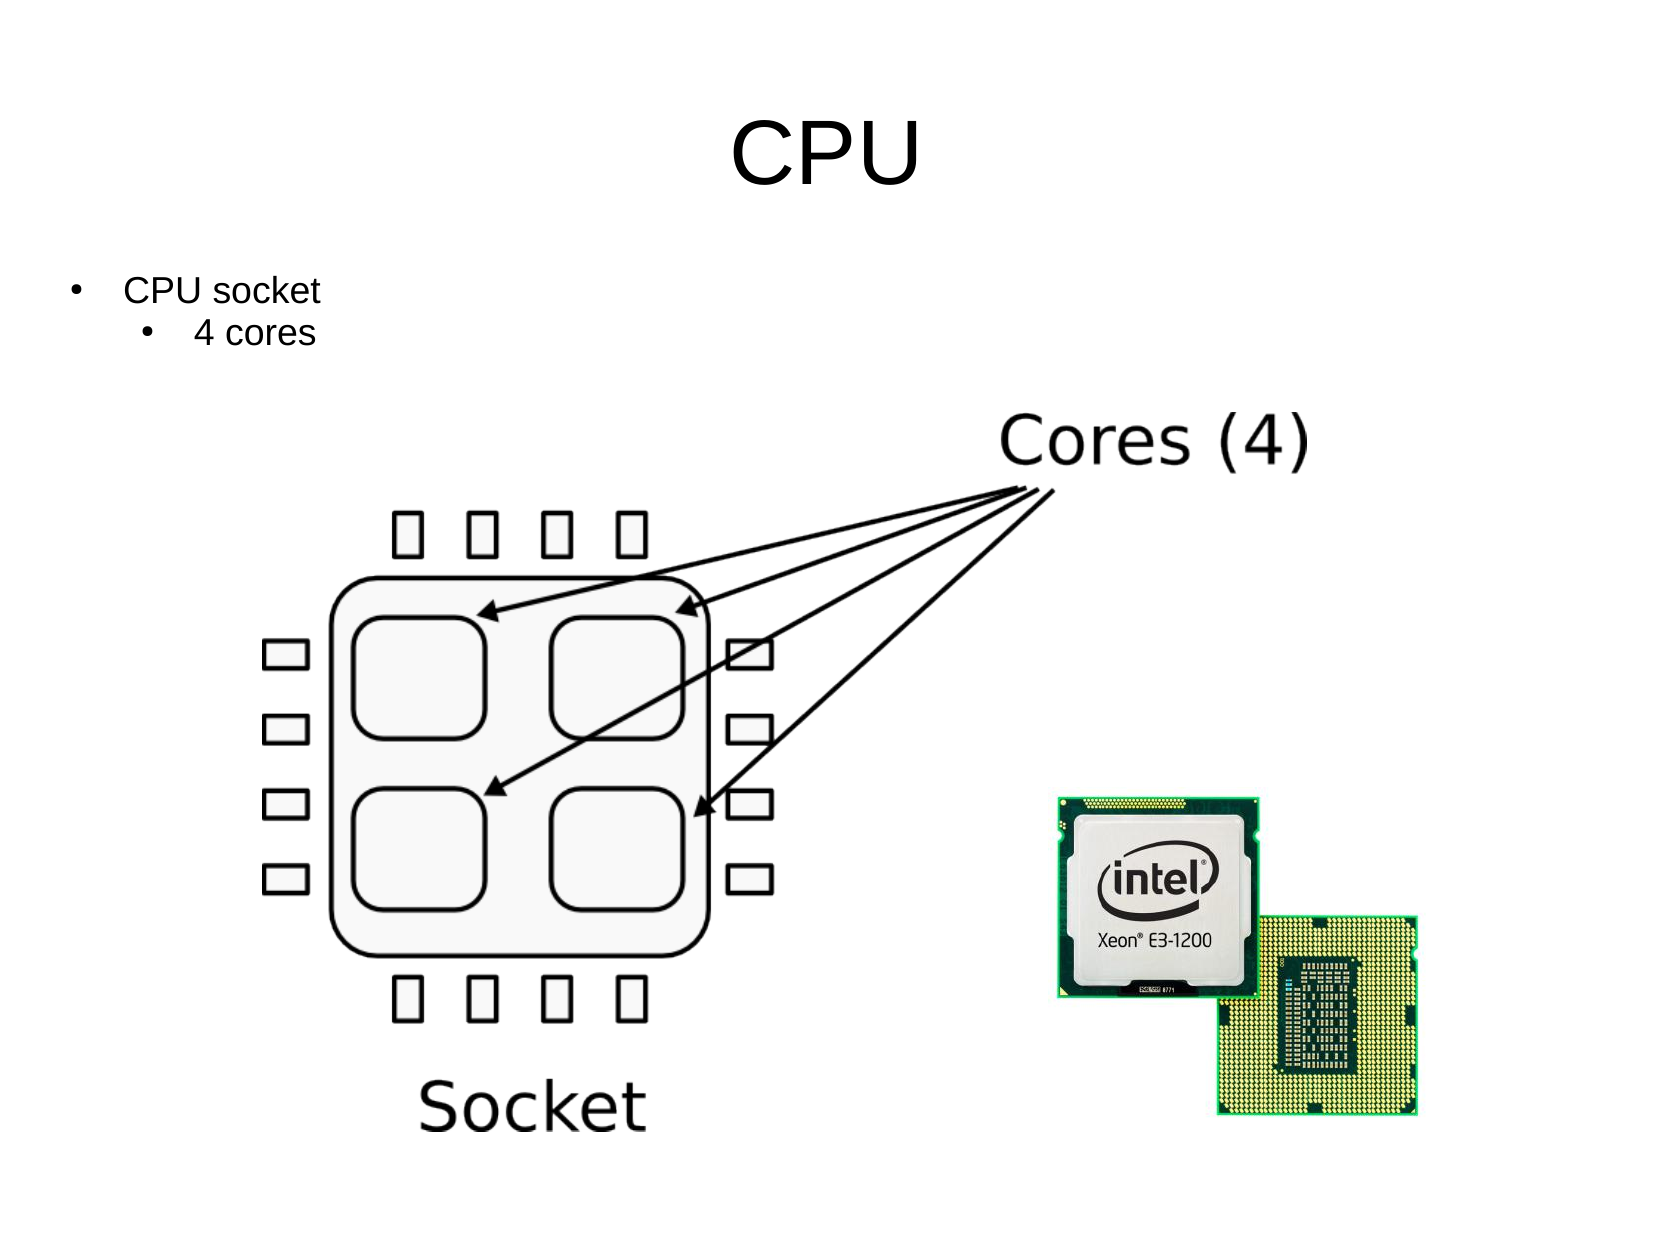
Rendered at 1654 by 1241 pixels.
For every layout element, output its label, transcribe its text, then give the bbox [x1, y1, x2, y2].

text_box CPU socket 4 cores [37, 262, 1538, 1144]
title CPU [82, 49, 1571, 257]
